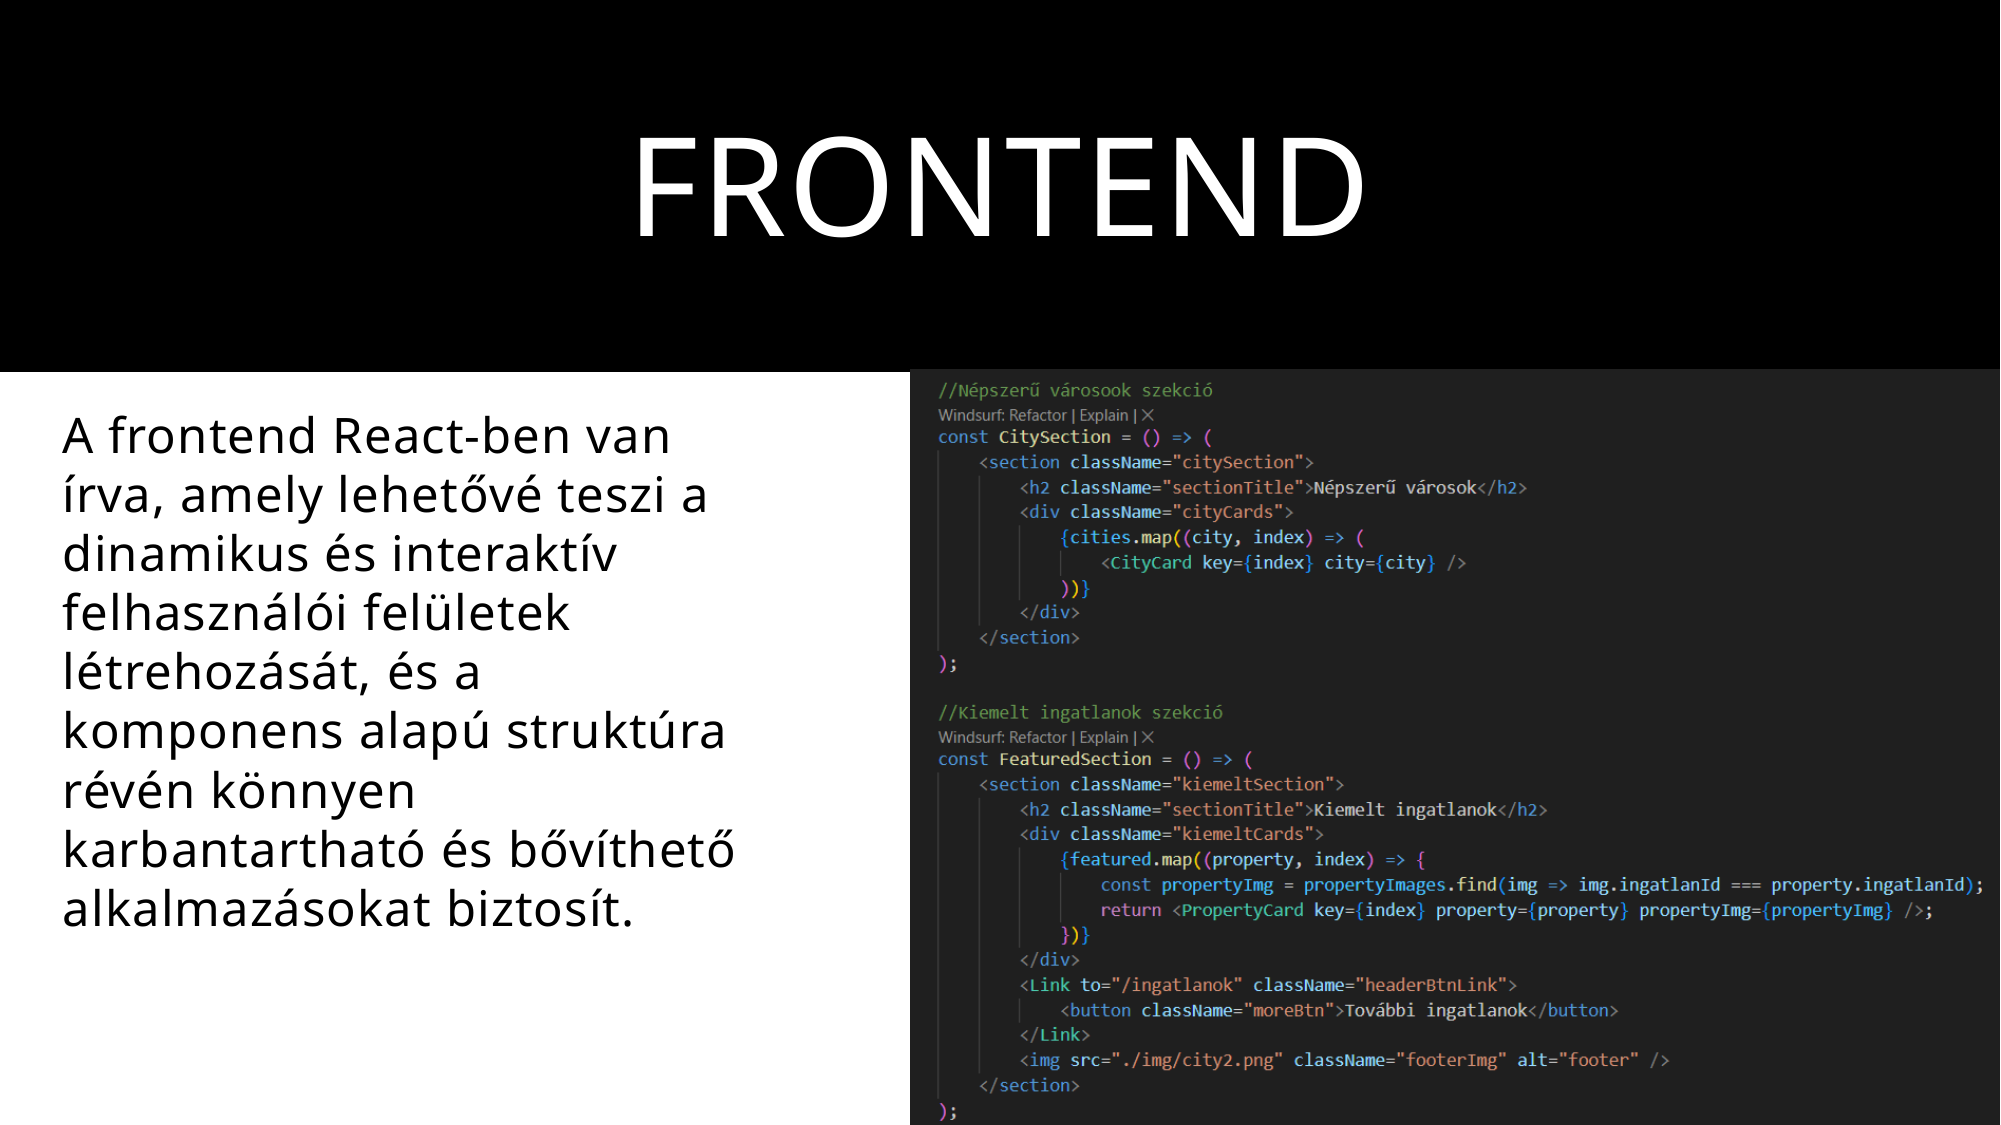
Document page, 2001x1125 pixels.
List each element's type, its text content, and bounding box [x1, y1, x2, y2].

picture [910, 369, 2000, 1125]
title Frontend [157, 52, 1842, 332]
list A frontend React-ben van írva, amely lehetővé teszi a dinamikus és interaktív felhasználói felületek létrehozását, és a komponens alapú struktúra révén könnyen karbantartható és bővíthető alkalmazásokat biztosít. [47, 396, 757, 1008]
